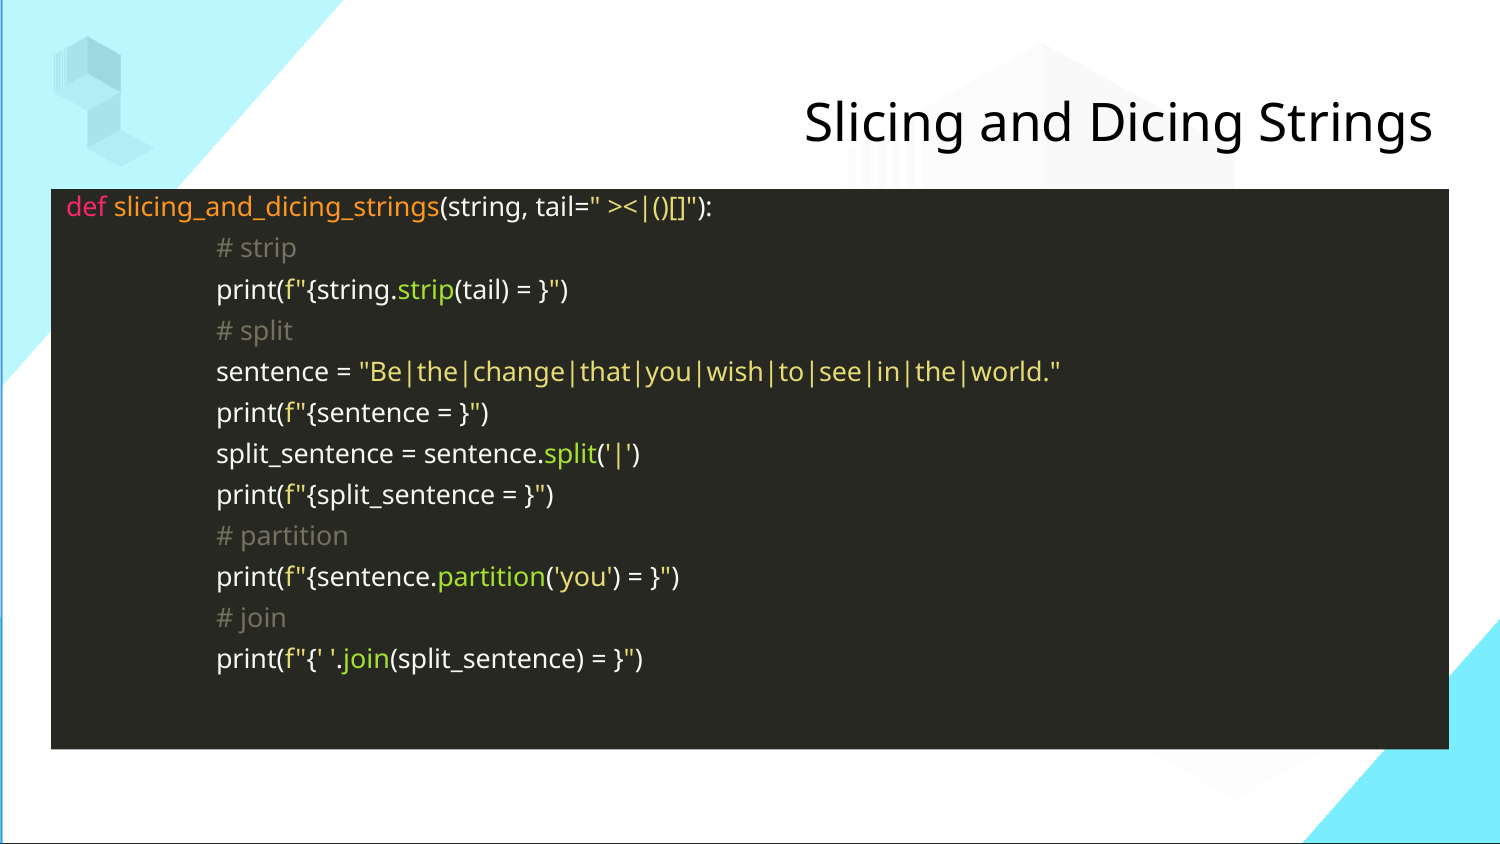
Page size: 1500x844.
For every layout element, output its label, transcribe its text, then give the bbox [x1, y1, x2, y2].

picture [0, 0, 1500, 844]
title Slicing and Dicing Strings [51, 72, 1449, 167]
list def slicing_and_dicing_strings(string, tail=" ><|()[]"): # strip print(f"{string.strip(tail) = }") # split sentence = "Be|the|change|that|you|wish|to|see|in|the|world." print(f"{sentence = }") split_sentence = sentence.split('|') print(f"{split_sentence = }") # partition print(f"{sentence.partition('you') = }") # join print(f"{' '.join(split_sentence) = }") [51, 189, 1449, 750]
